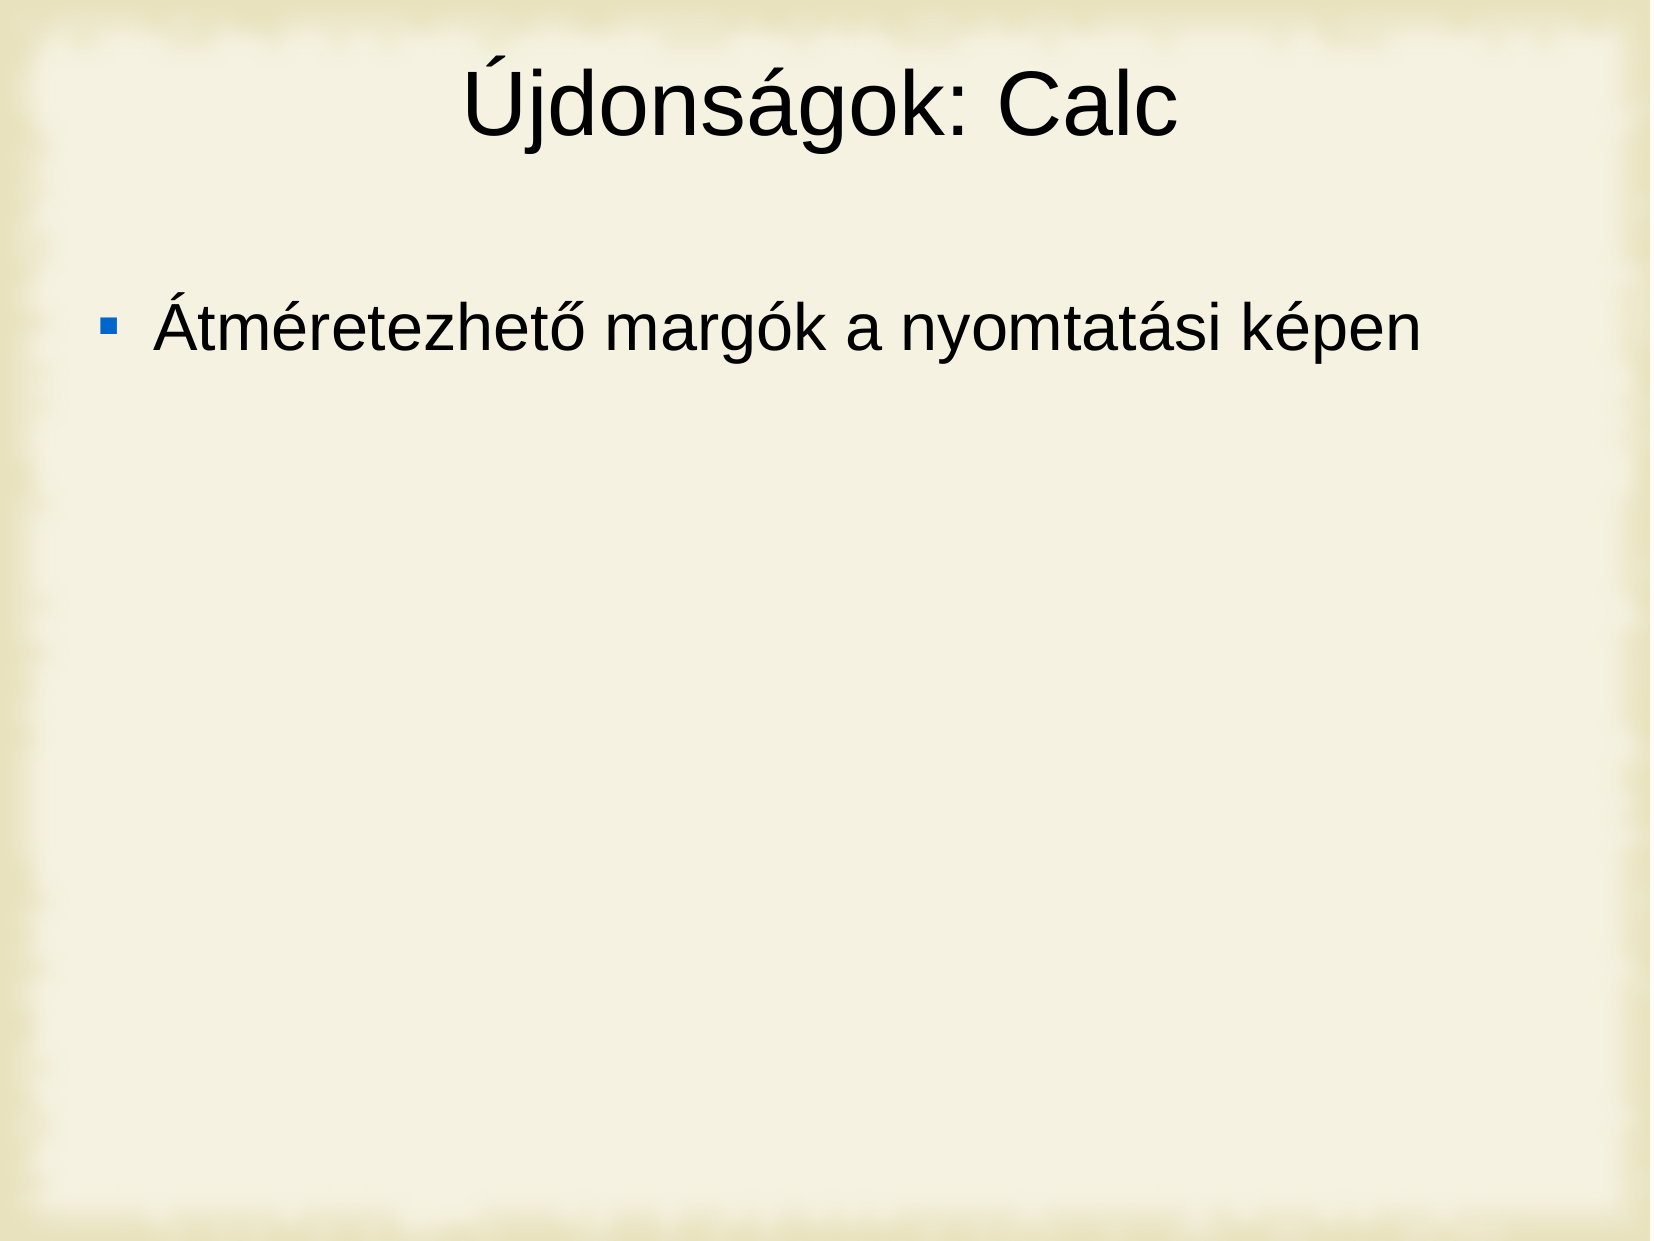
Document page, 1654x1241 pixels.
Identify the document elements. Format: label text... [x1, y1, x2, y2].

title Újdonságok: Calc [76, 0, 1565, 208]
list Átméretezhető margók a nyomtatási képen [82, 290, 1571, 1109]
picture [0, 0, 1651, 1241]
